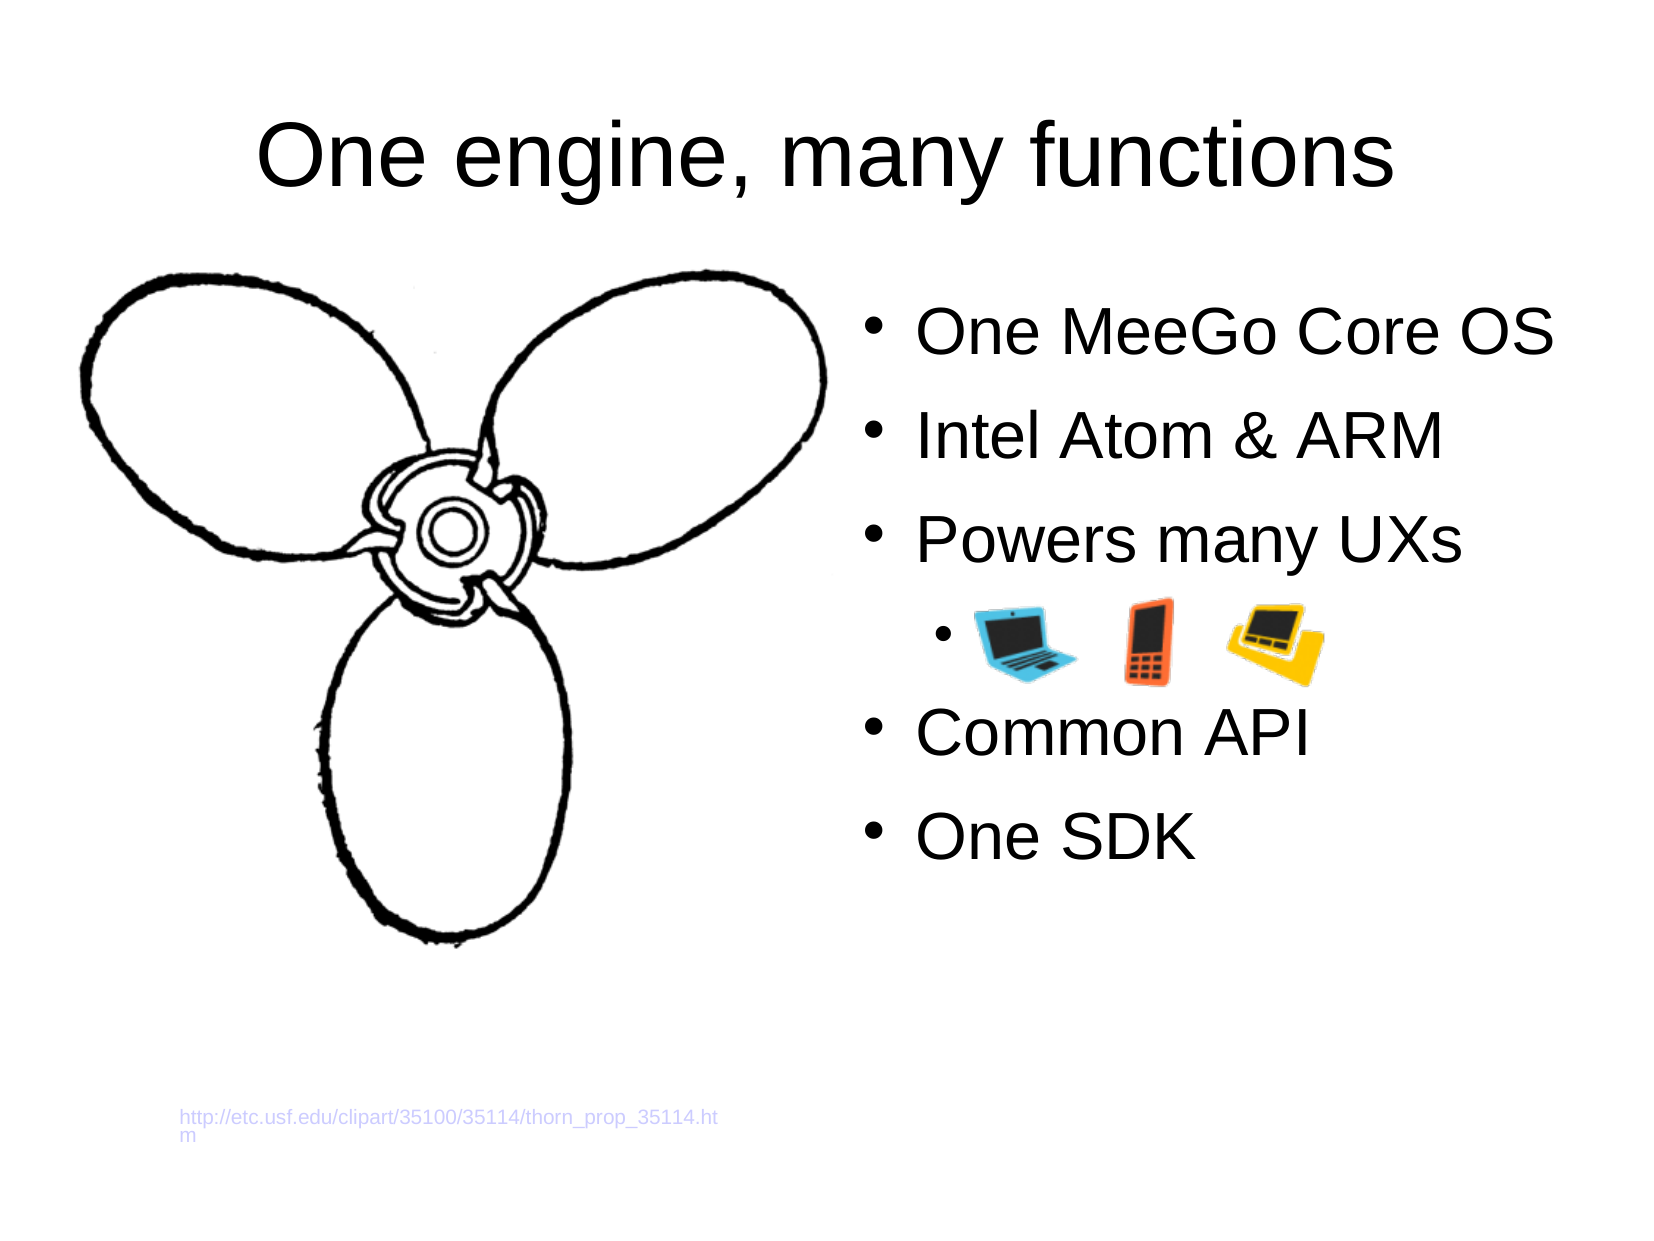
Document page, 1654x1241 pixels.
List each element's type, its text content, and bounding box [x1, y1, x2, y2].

picture [1089, 580, 1340, 706]
list One MeeGo Core OS Intel Atom & ARM Powers many UXs Common API One SDK [845, 290, 1572, 1109]
picture [959, 580, 1085, 706]
title One engine, many functions [82, 56, 1571, 249]
text_box http://etc.usf.edu/clipart/35100/35114/thorn_prop_35114.htm [164, 1097, 751, 1136]
picture [76, 267, 842, 962]
